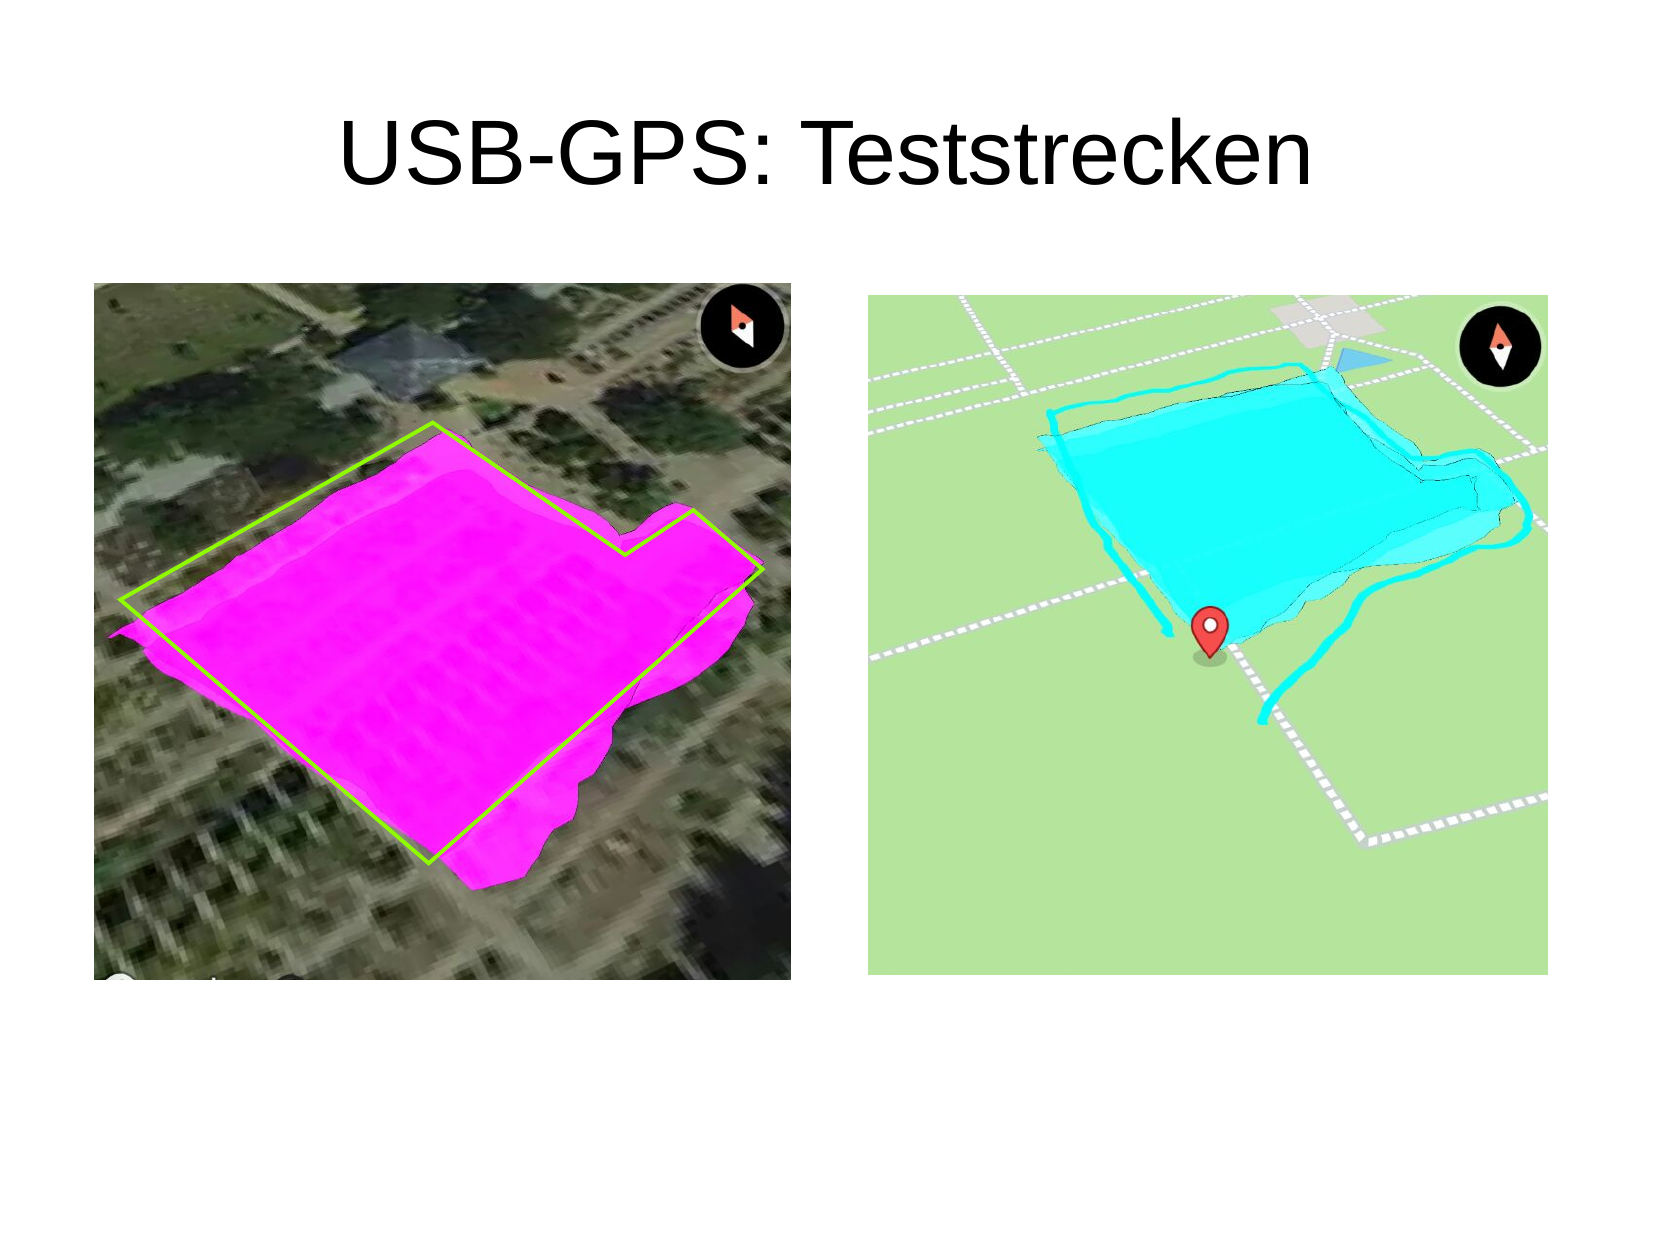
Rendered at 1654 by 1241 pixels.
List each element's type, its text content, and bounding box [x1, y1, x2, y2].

picture [868, 295, 1548, 975]
picture [94, 283, 792, 981]
title USB-GPS: Teststrecken [82, 49, 1571, 257]
